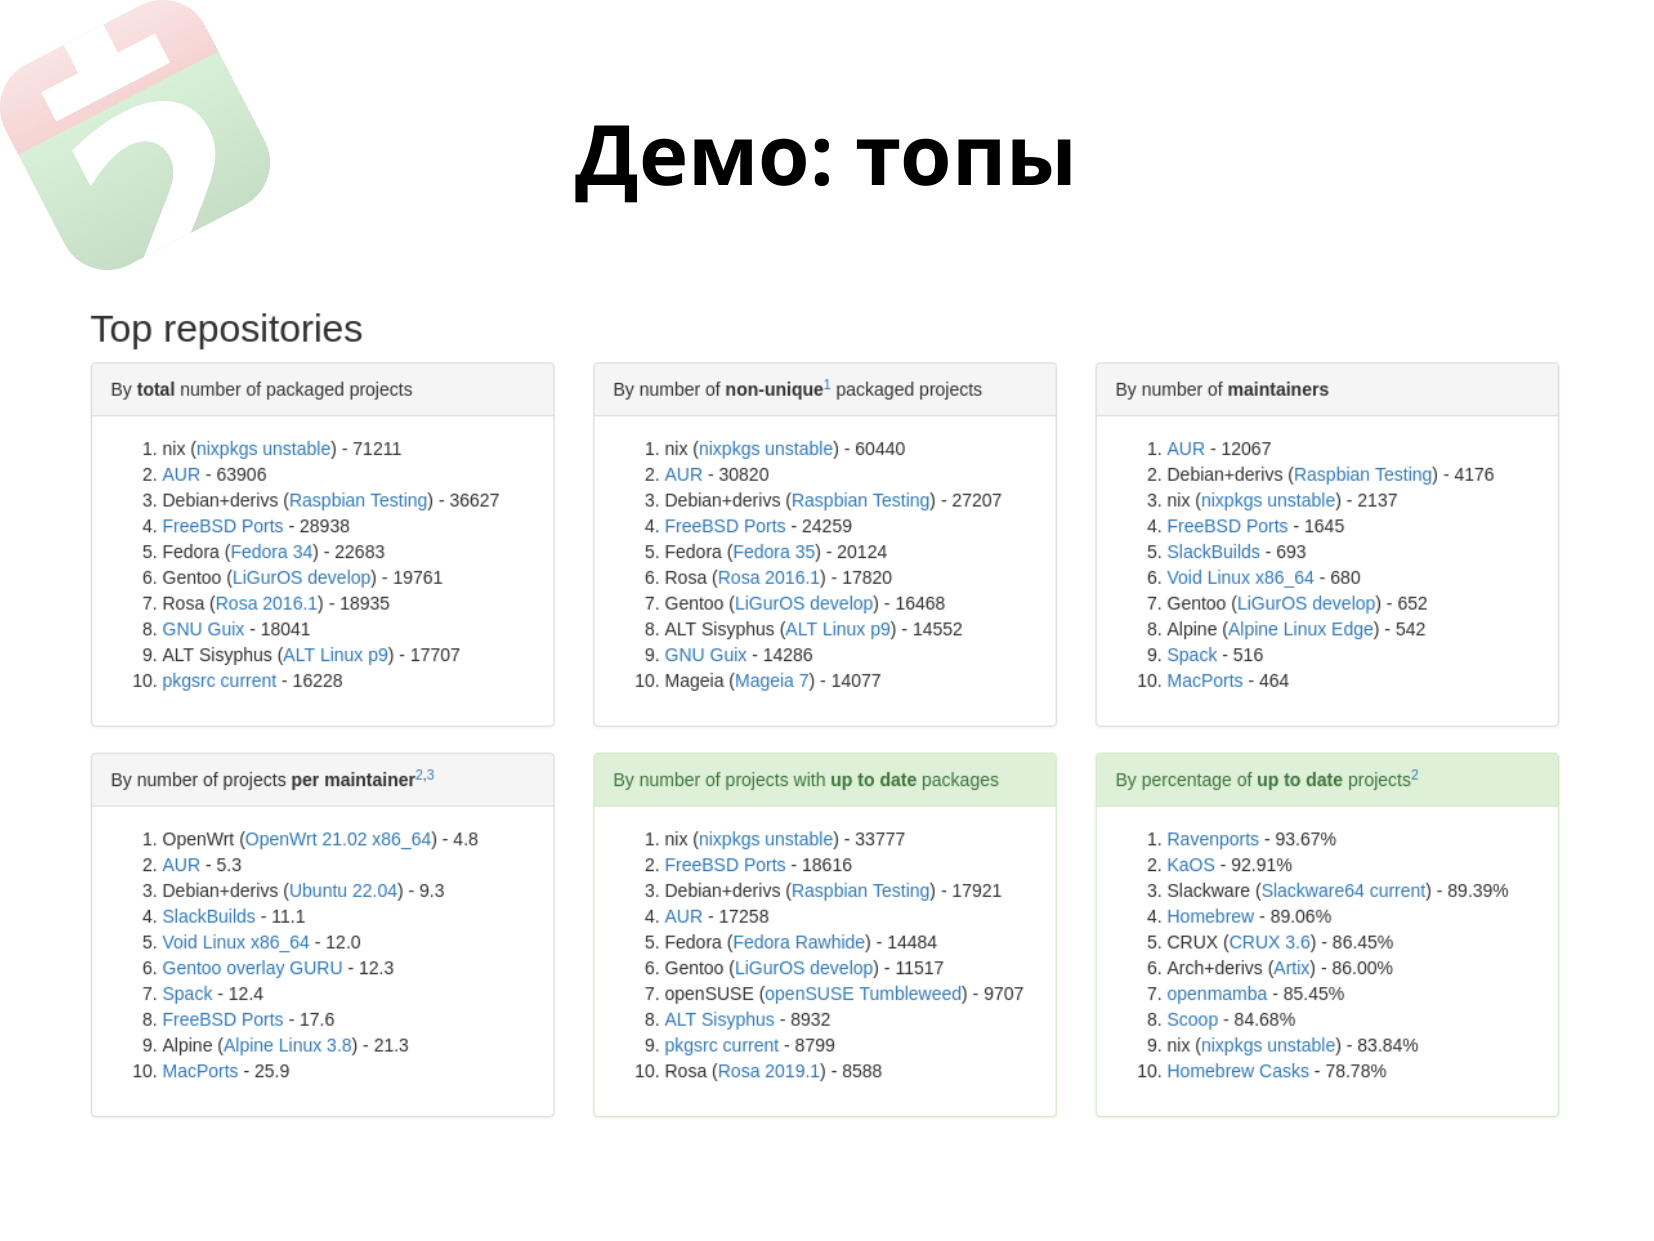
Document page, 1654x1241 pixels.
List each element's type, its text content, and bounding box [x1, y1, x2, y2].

title Демо: топы [82, 49, 1571, 257]
picture [82, 289, 1571, 1155]
